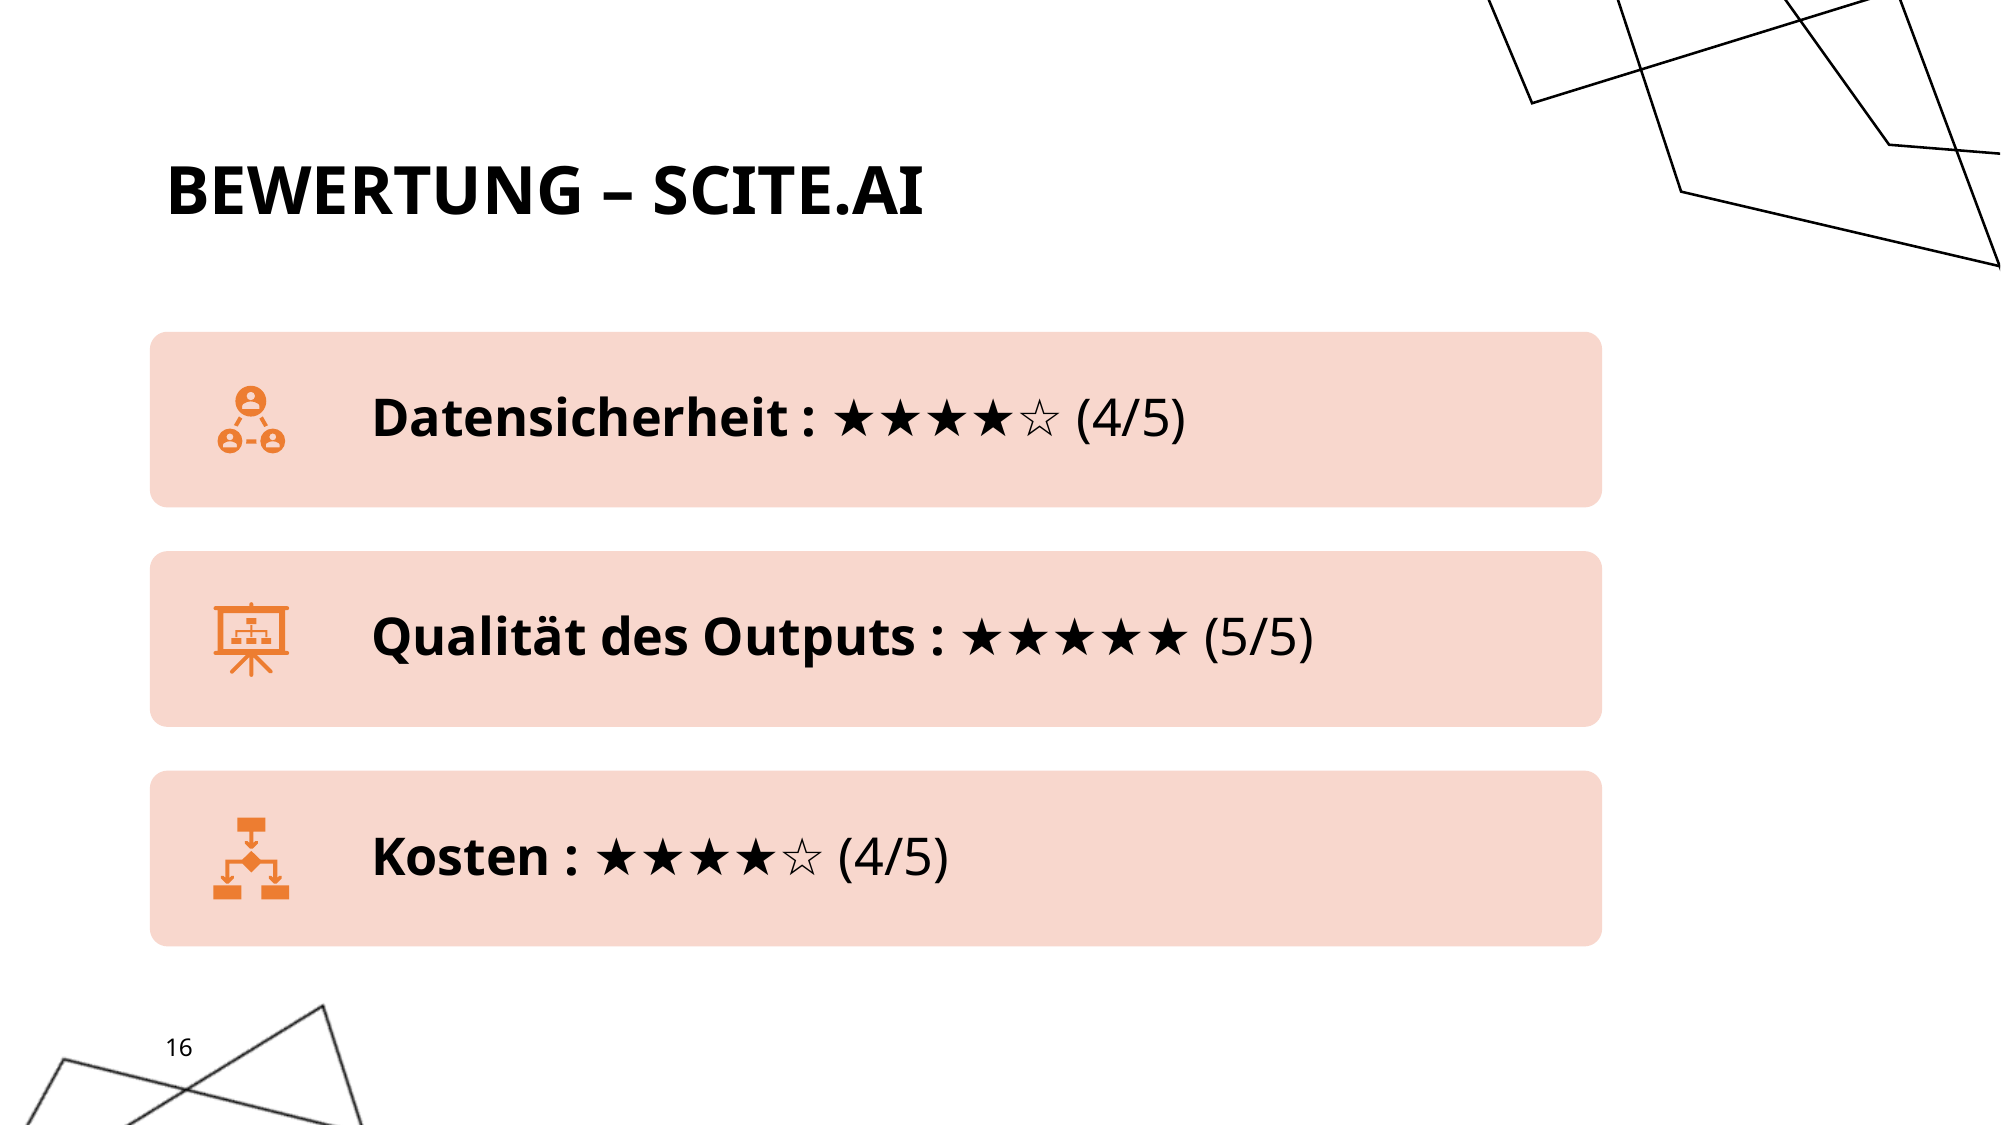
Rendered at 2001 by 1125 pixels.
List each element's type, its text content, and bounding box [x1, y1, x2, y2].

text_box Qualität des Outputs : ★★★★★ (5/5) [352, 551, 1603, 727]
text_box Kosten : ★★★★☆ (4/5) [352, 770, 1603, 947]
text_box [150, 1024, 254, 1074]
text_box Datensicherheit : ★★★★☆ (4/5) [352, 331, 1603, 508]
text_box [149, 331, 694, 947]
title Bewertung – scite.ai [150, 59, 1863, 326]
